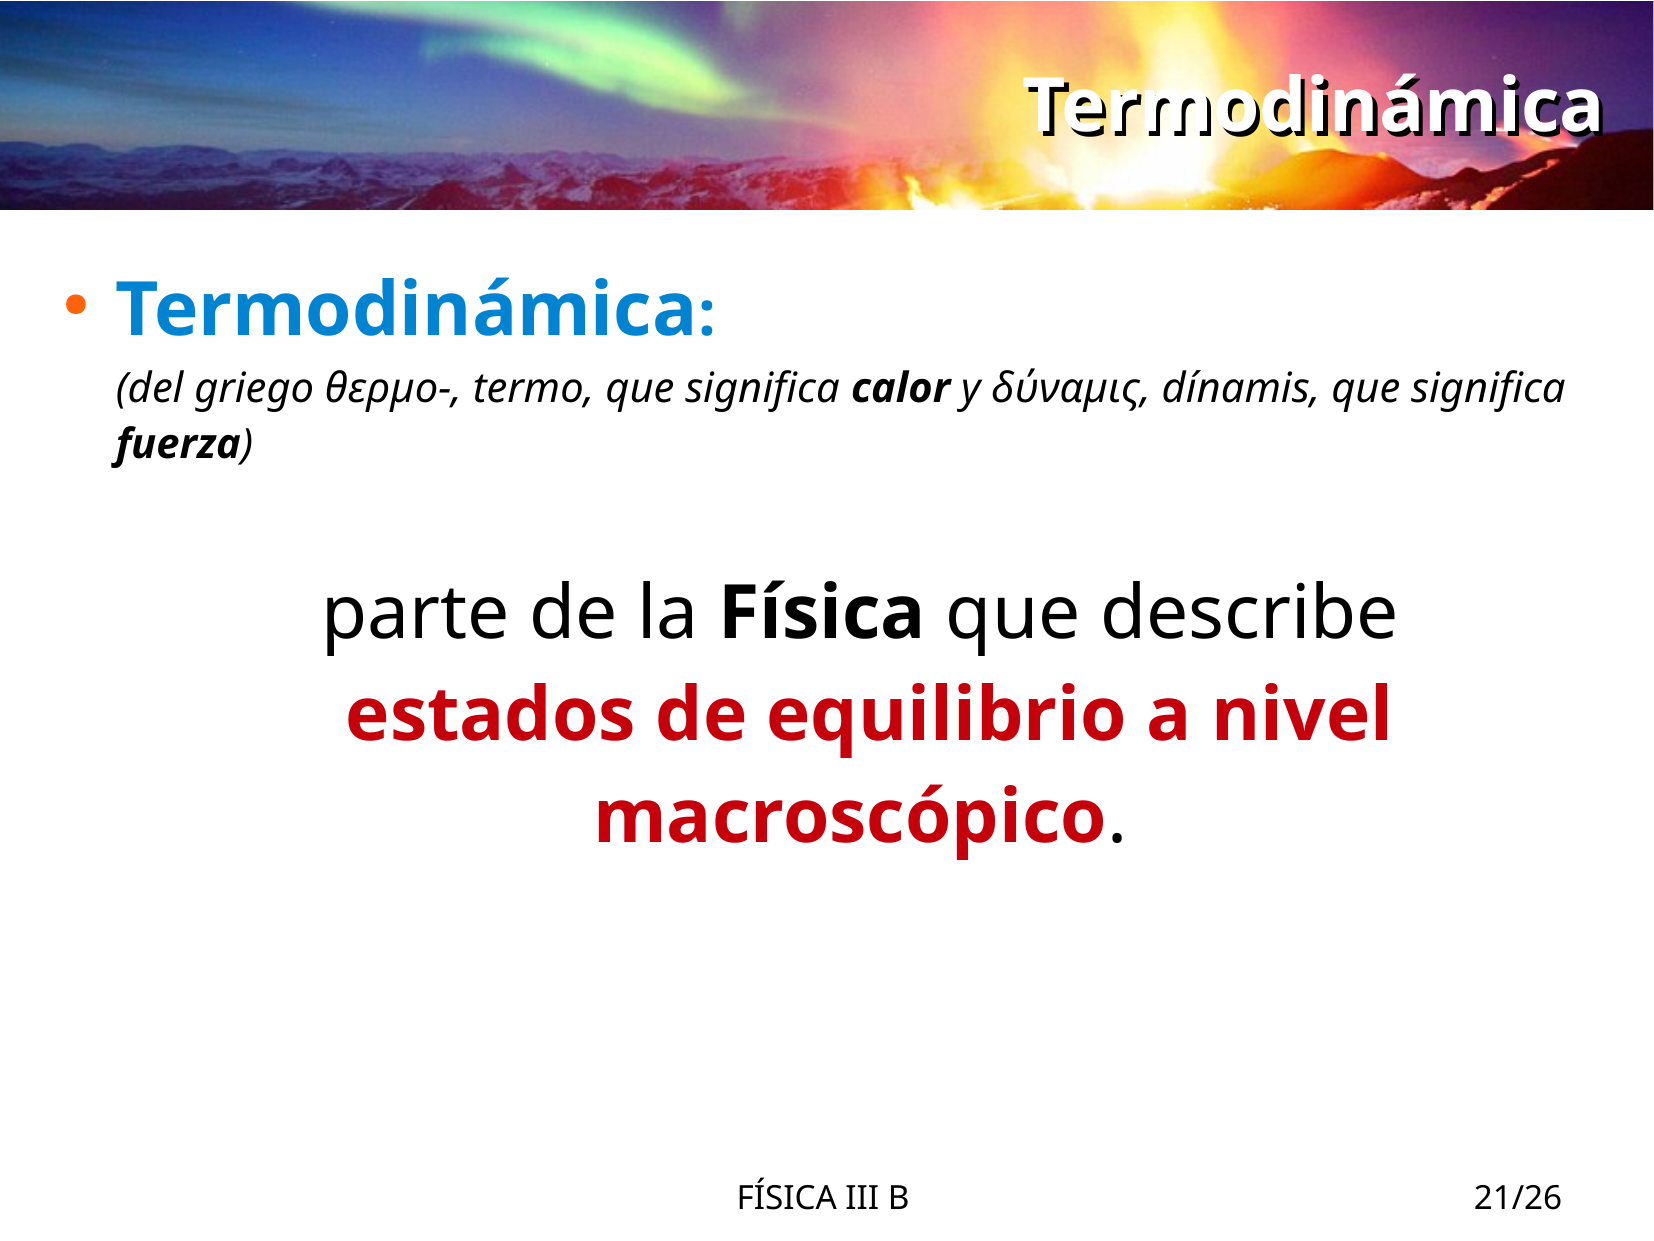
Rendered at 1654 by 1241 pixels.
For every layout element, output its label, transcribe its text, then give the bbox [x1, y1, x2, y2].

picture [0, 1, 1654, 210]
list Termodinámica: (del griego θερμo-, termo, que significa calor y δύναμις, dínamis, que significa fuerza) parte de la Física que describe estados de equilibrio a nivel macroscópico. [45, 255, 1606, 1156]
title Termodinámica [45, 15, 1606, 191]
